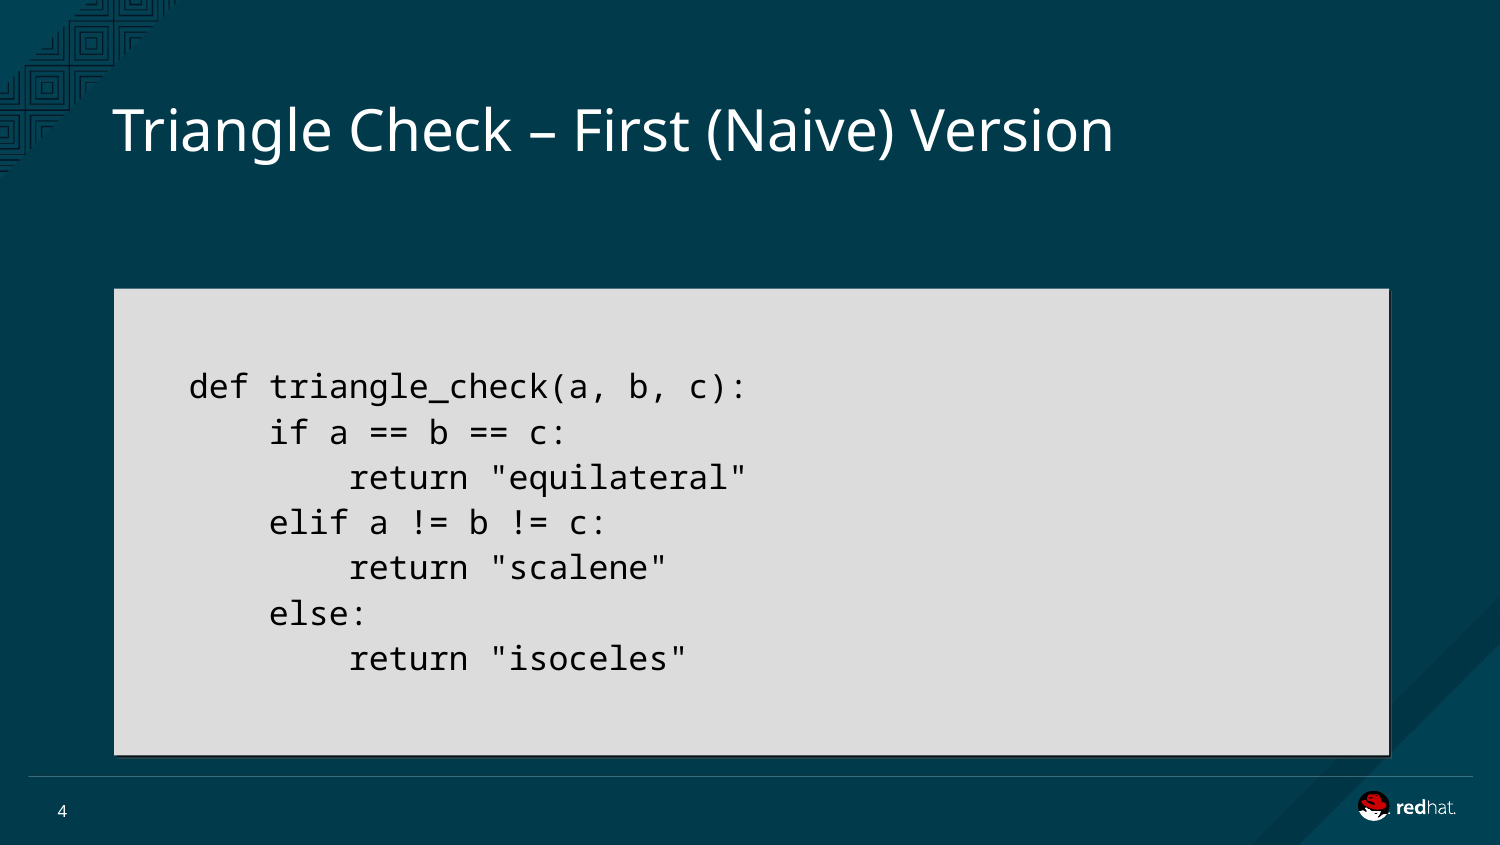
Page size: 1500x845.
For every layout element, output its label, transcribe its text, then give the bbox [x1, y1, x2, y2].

text_box def triangle_check(a, b, c): if a == b == c: return "equilateral" elif a != b != c: return "scalene" else: return "isoceles" [114, 288, 1390, 709]
title Triangle Check – First (Naive) Version [112, 0, 1388, 169]
picture [99, 38, 103, 49]
